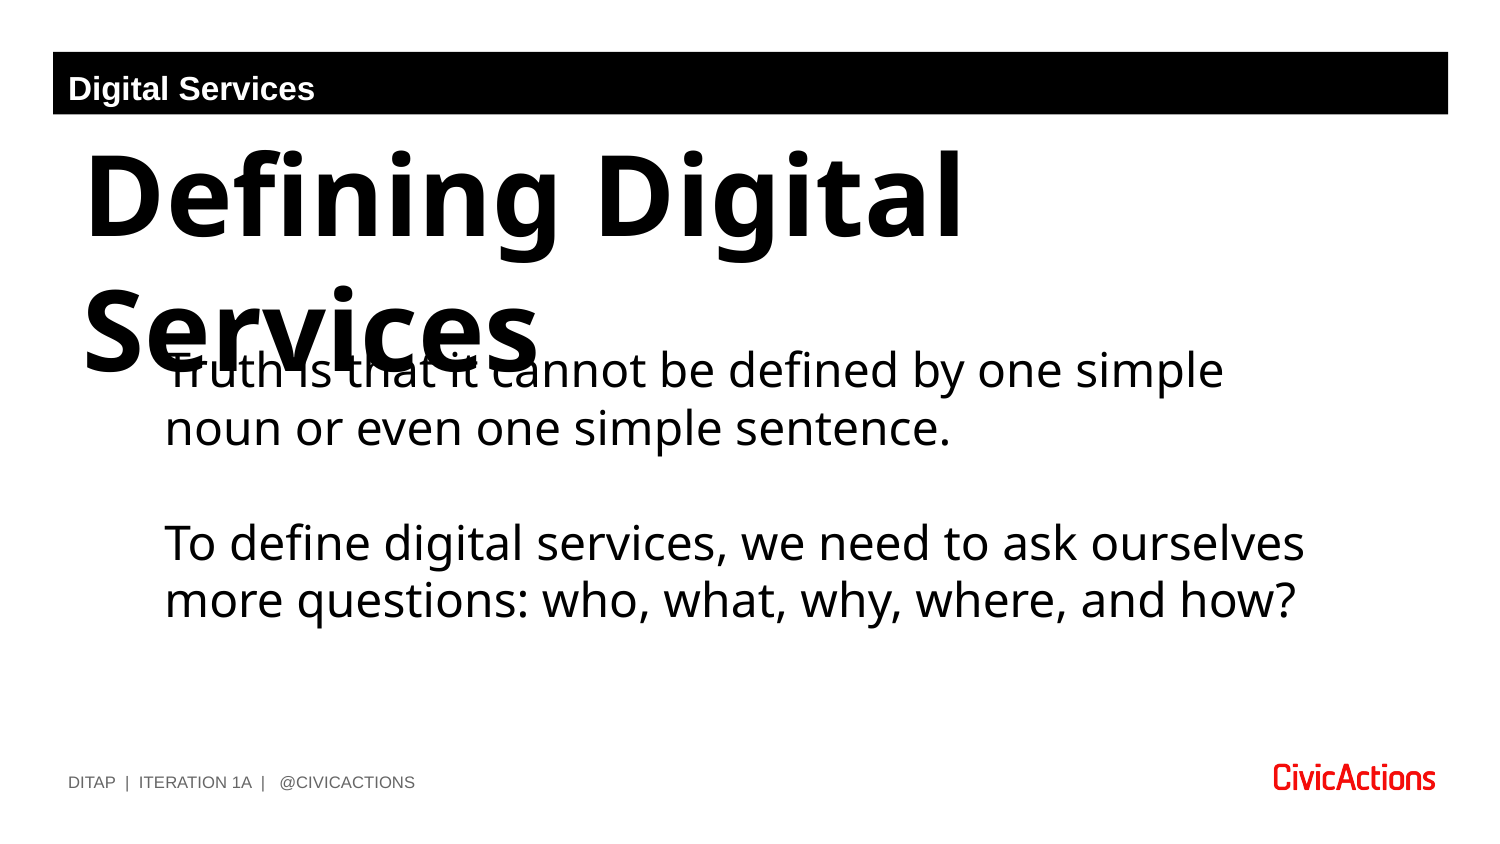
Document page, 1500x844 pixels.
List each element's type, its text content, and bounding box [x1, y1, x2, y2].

title Digital Services [53, 51, 1449, 115]
list Truth is that it cannot be defined by one simple noun or even one simple sentence. To define digital services, we need to ask ourselves more questions: who, what, why, where, and how? [154, 330, 1362, 428]
title Defining Digital Services [73, 114, 1449, 291]
picture [1271, 758, 1438, 795]
